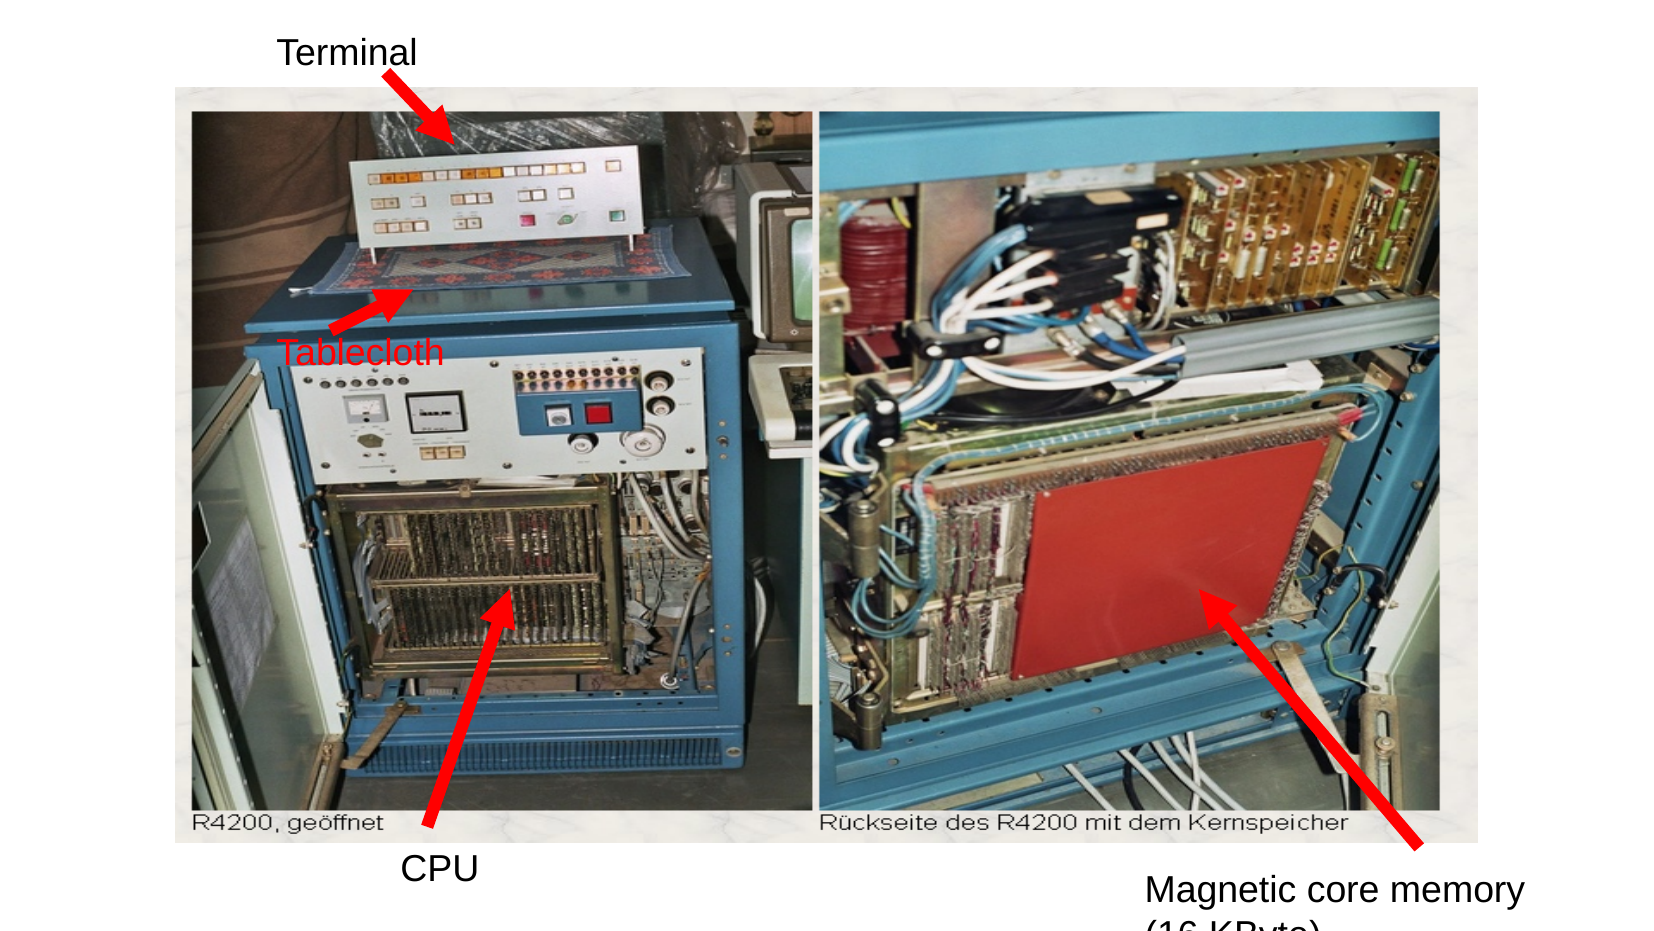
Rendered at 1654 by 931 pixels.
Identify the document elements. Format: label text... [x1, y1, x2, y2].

text_box Terminal [261, 20, 444, 81]
text_box Magnetic core memory (16 KByte) [1129, 857, 1541, 931]
text_box CPU [385, 837, 508, 897]
picture [175, 87, 1478, 843]
text_box Tablecloth [261, 320, 460, 381]
